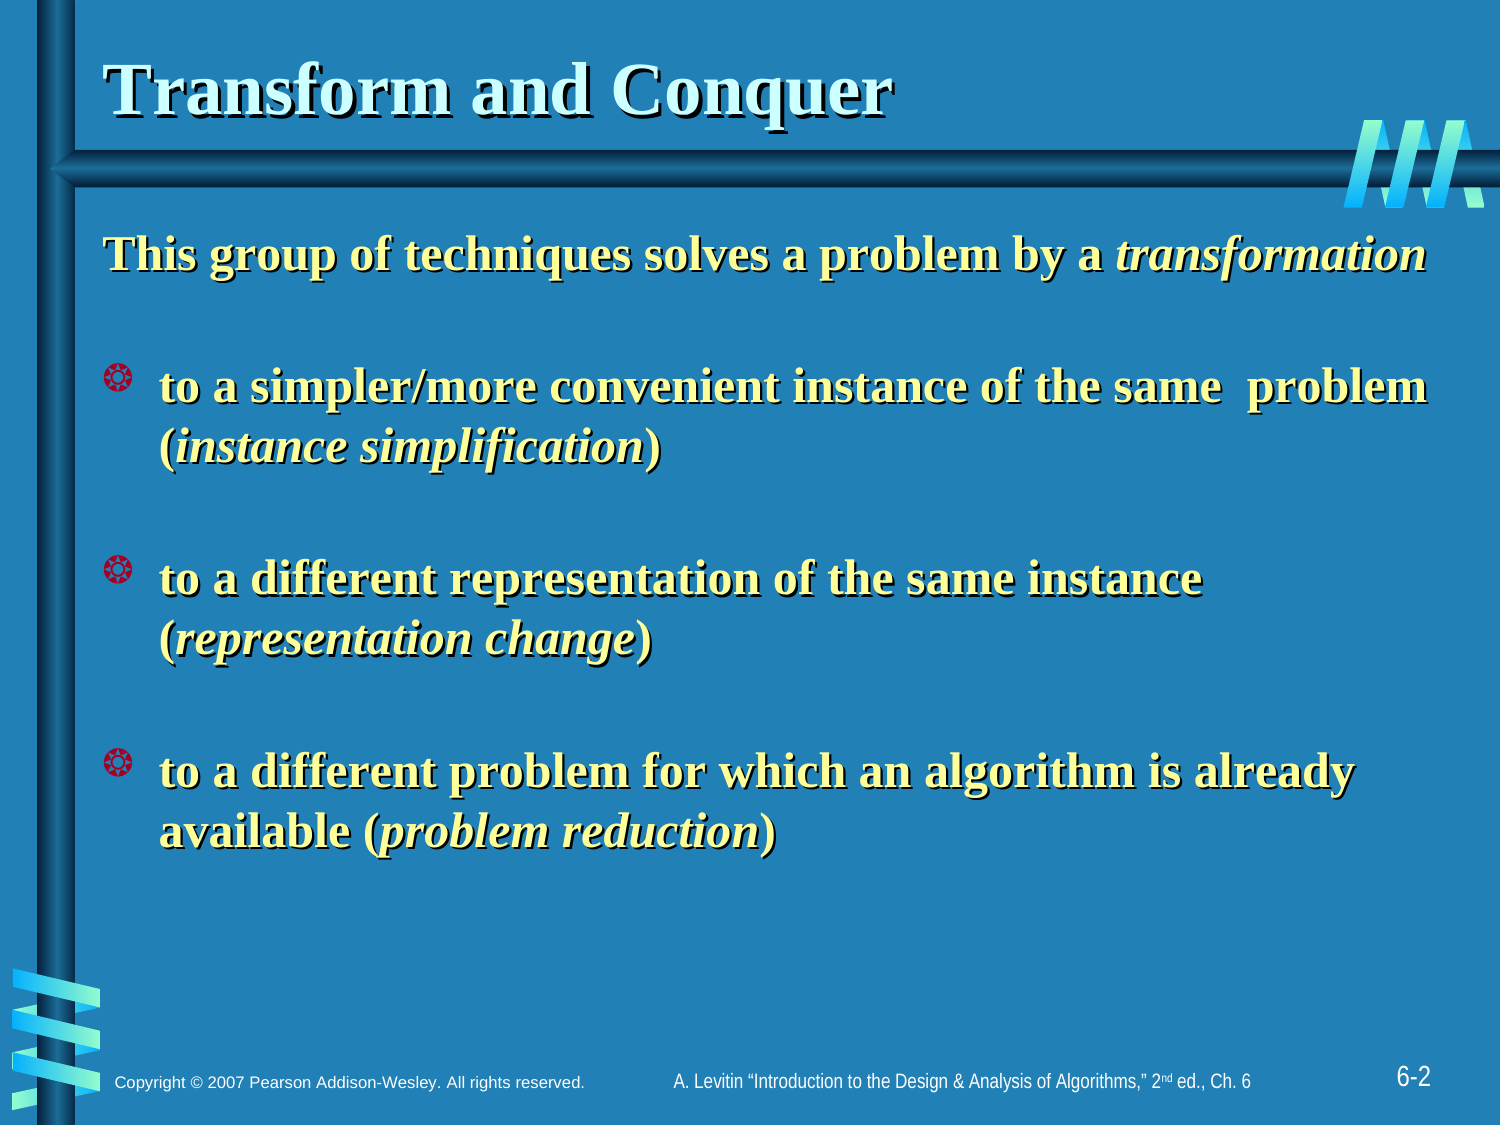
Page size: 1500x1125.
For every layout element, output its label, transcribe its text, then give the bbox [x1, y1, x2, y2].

title Transform and Conquer [87, 24, 1345, 138]
list This group of techniques solves a problem by a transformation to a simpler/more convenient instance of the same problem (instance simplification) to a different representation of the same instance (representation change) to a different problem for which an algorithm is already available (problem reduction) [87, 212, 1475, 1005]
